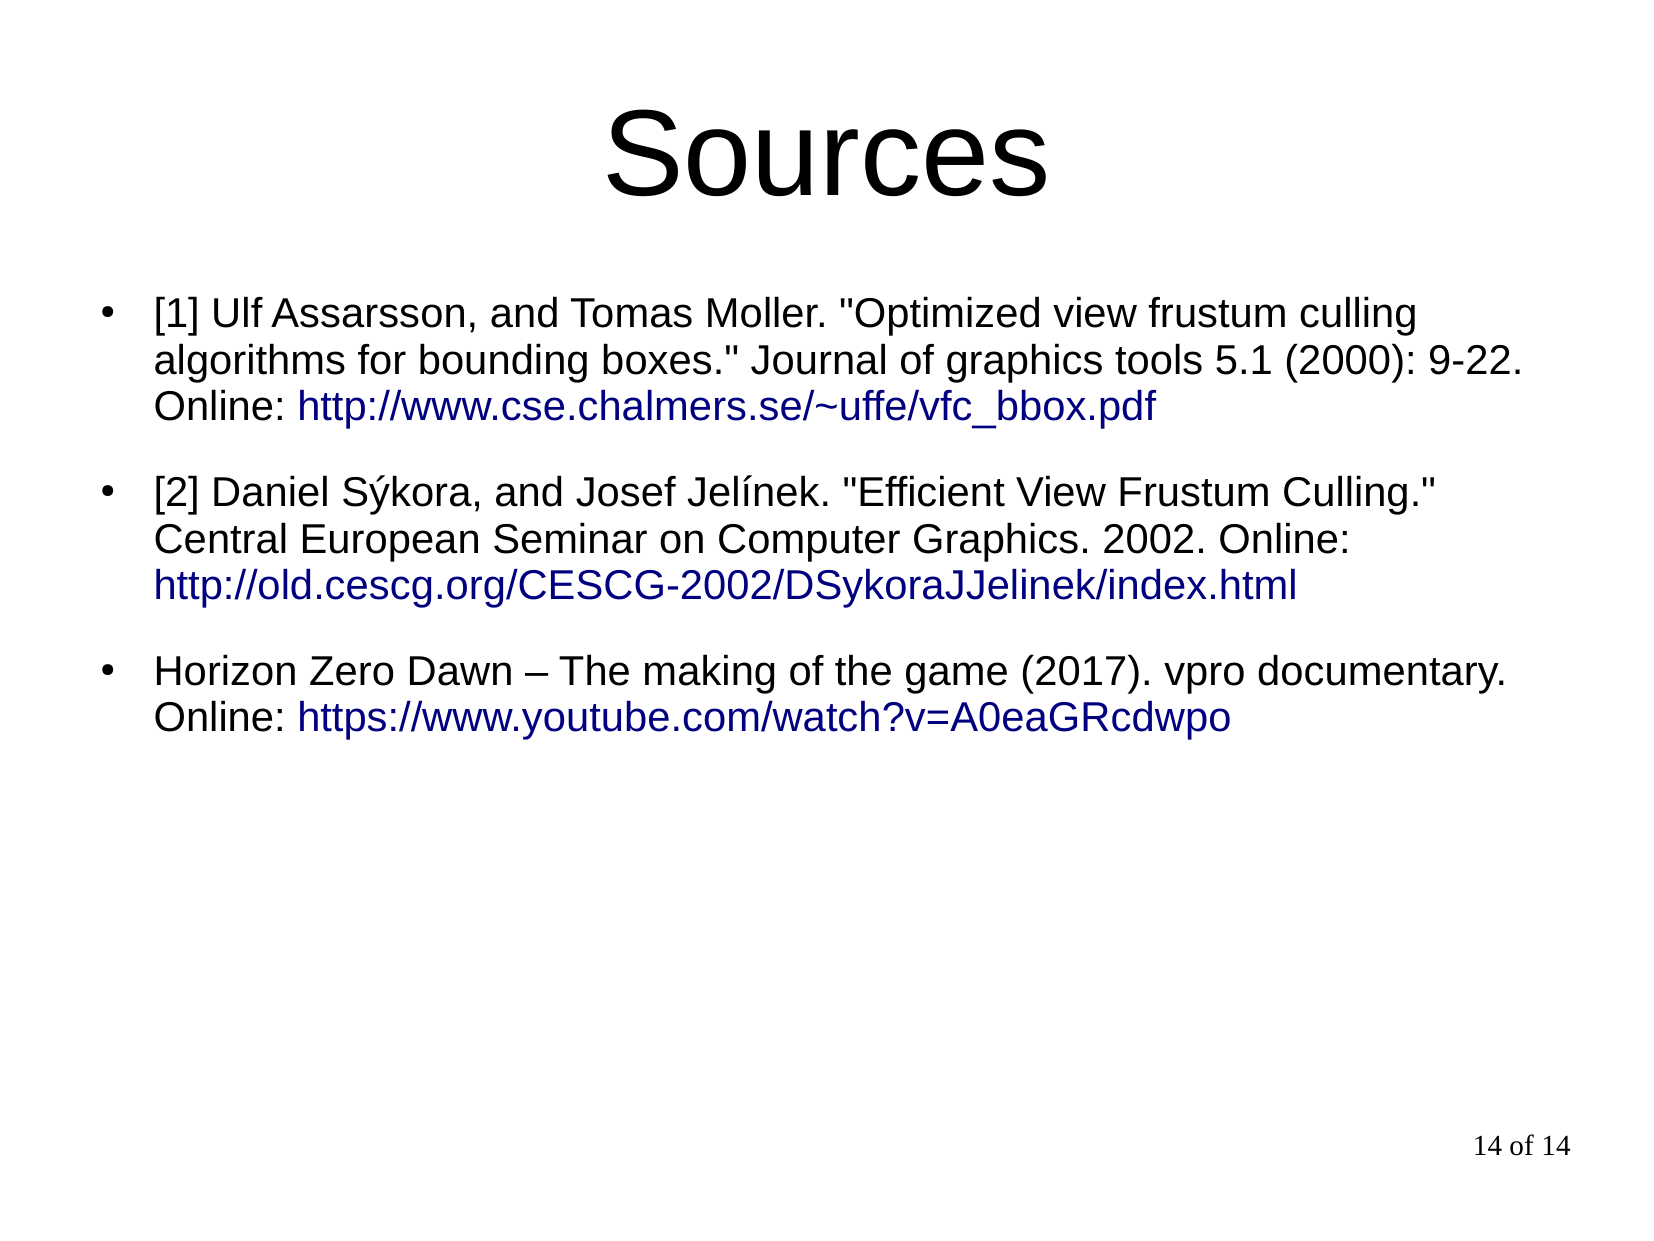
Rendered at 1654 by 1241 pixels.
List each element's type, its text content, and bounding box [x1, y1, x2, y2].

title Sources [82, 49, 1571, 257]
list [1] Ulf Assarsson, and Tomas Moller. "Optimized view frustum culling algorithms for bounding boxes." Journal of graphics tools 5.1 (2000): 9-22. Online: http://www.cse.chalmers.se/~uffe/vfc_bbox.pdf [2] Daniel Sýkora, and Josef Jelínek. "Efficient View Frustum Culling." Central European Seminar on Computer Graphics. 2002. Online: http://old.cescg.org/CESCG-2002/DSykoraJJelinek/index.html Horizon Zero Dawn – The making of the game (2017). vpro documentary. Online: https://www.youtube.com/watch?v=A0eaGRcdwpo [82, 290, 1571, 1010]
